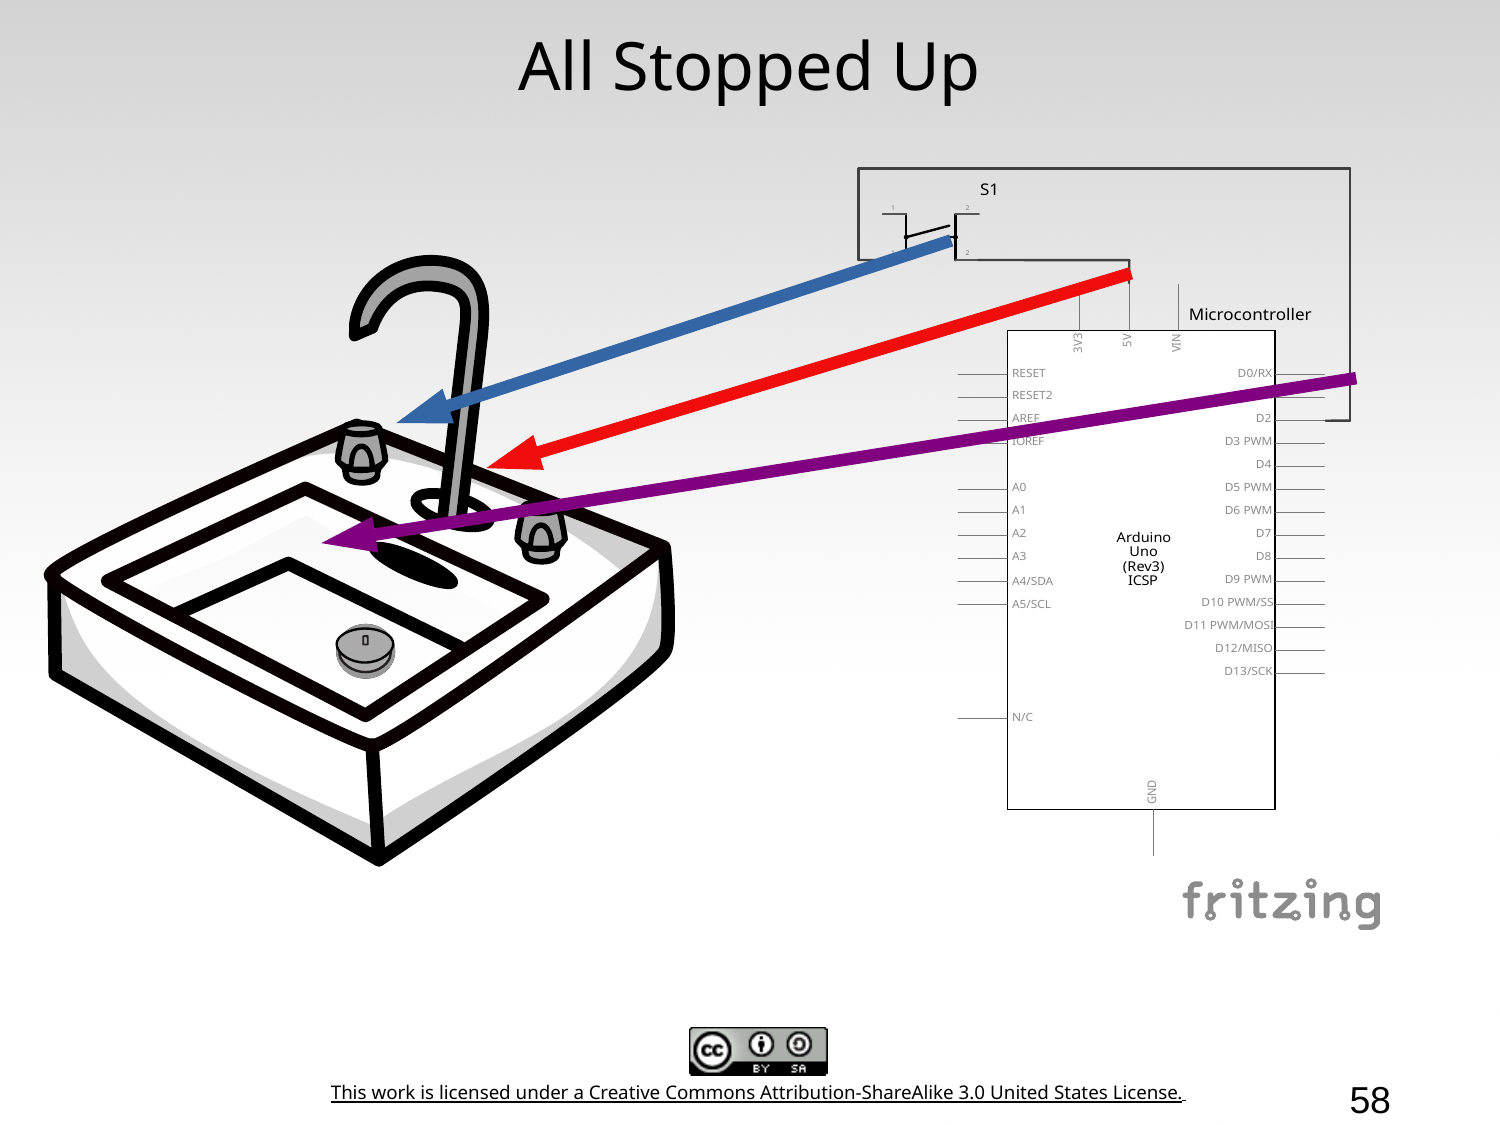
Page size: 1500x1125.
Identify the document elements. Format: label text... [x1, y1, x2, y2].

title All Stopped Up [112, 49, 1388, 238]
picture [0, 0, 1500, 1125]
